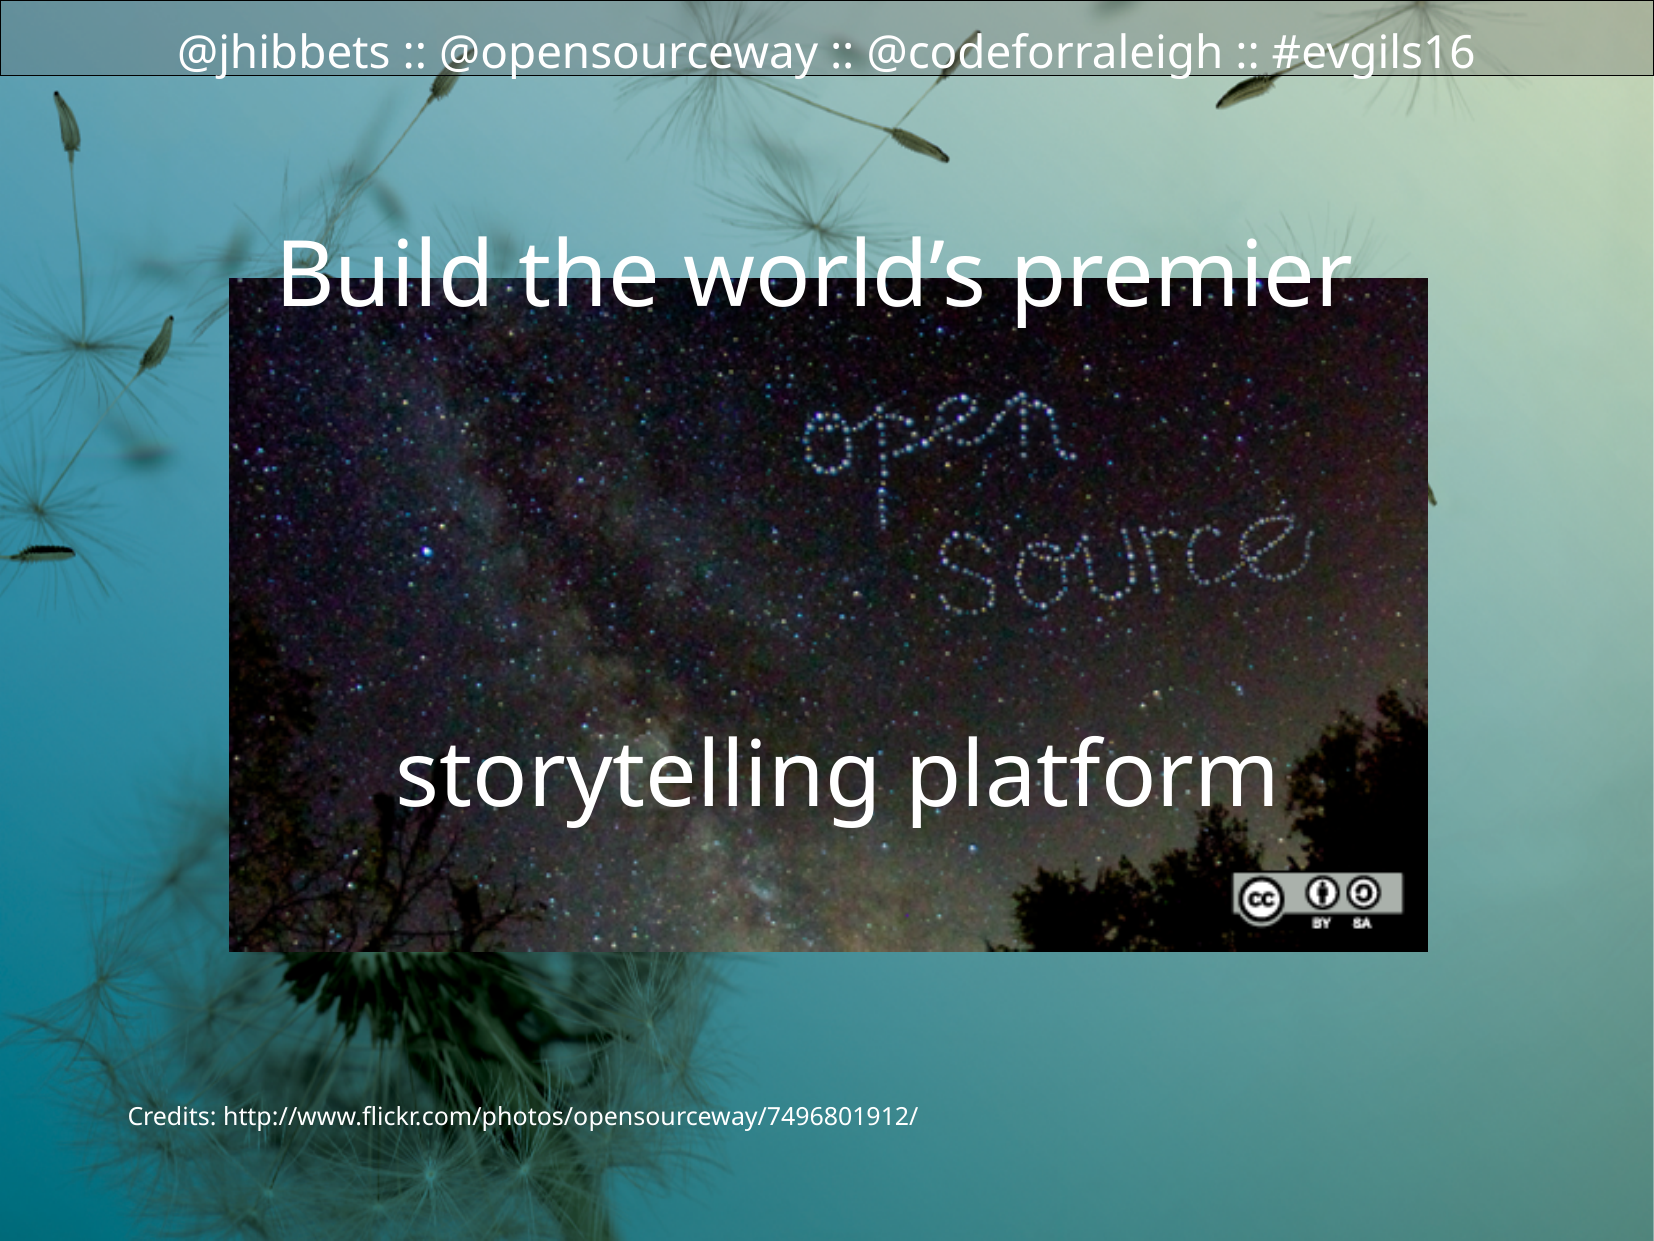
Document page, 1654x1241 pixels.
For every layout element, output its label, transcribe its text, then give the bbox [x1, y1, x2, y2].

text_box Credits: http://www.flickr.com/photos/opensourceway/7496801912/ [112, 1091, 1171, 1132]
title Build the world’s premier storytelling platform [82, 290, 1571, 752]
picture [0, 76, 1654, 1241]
